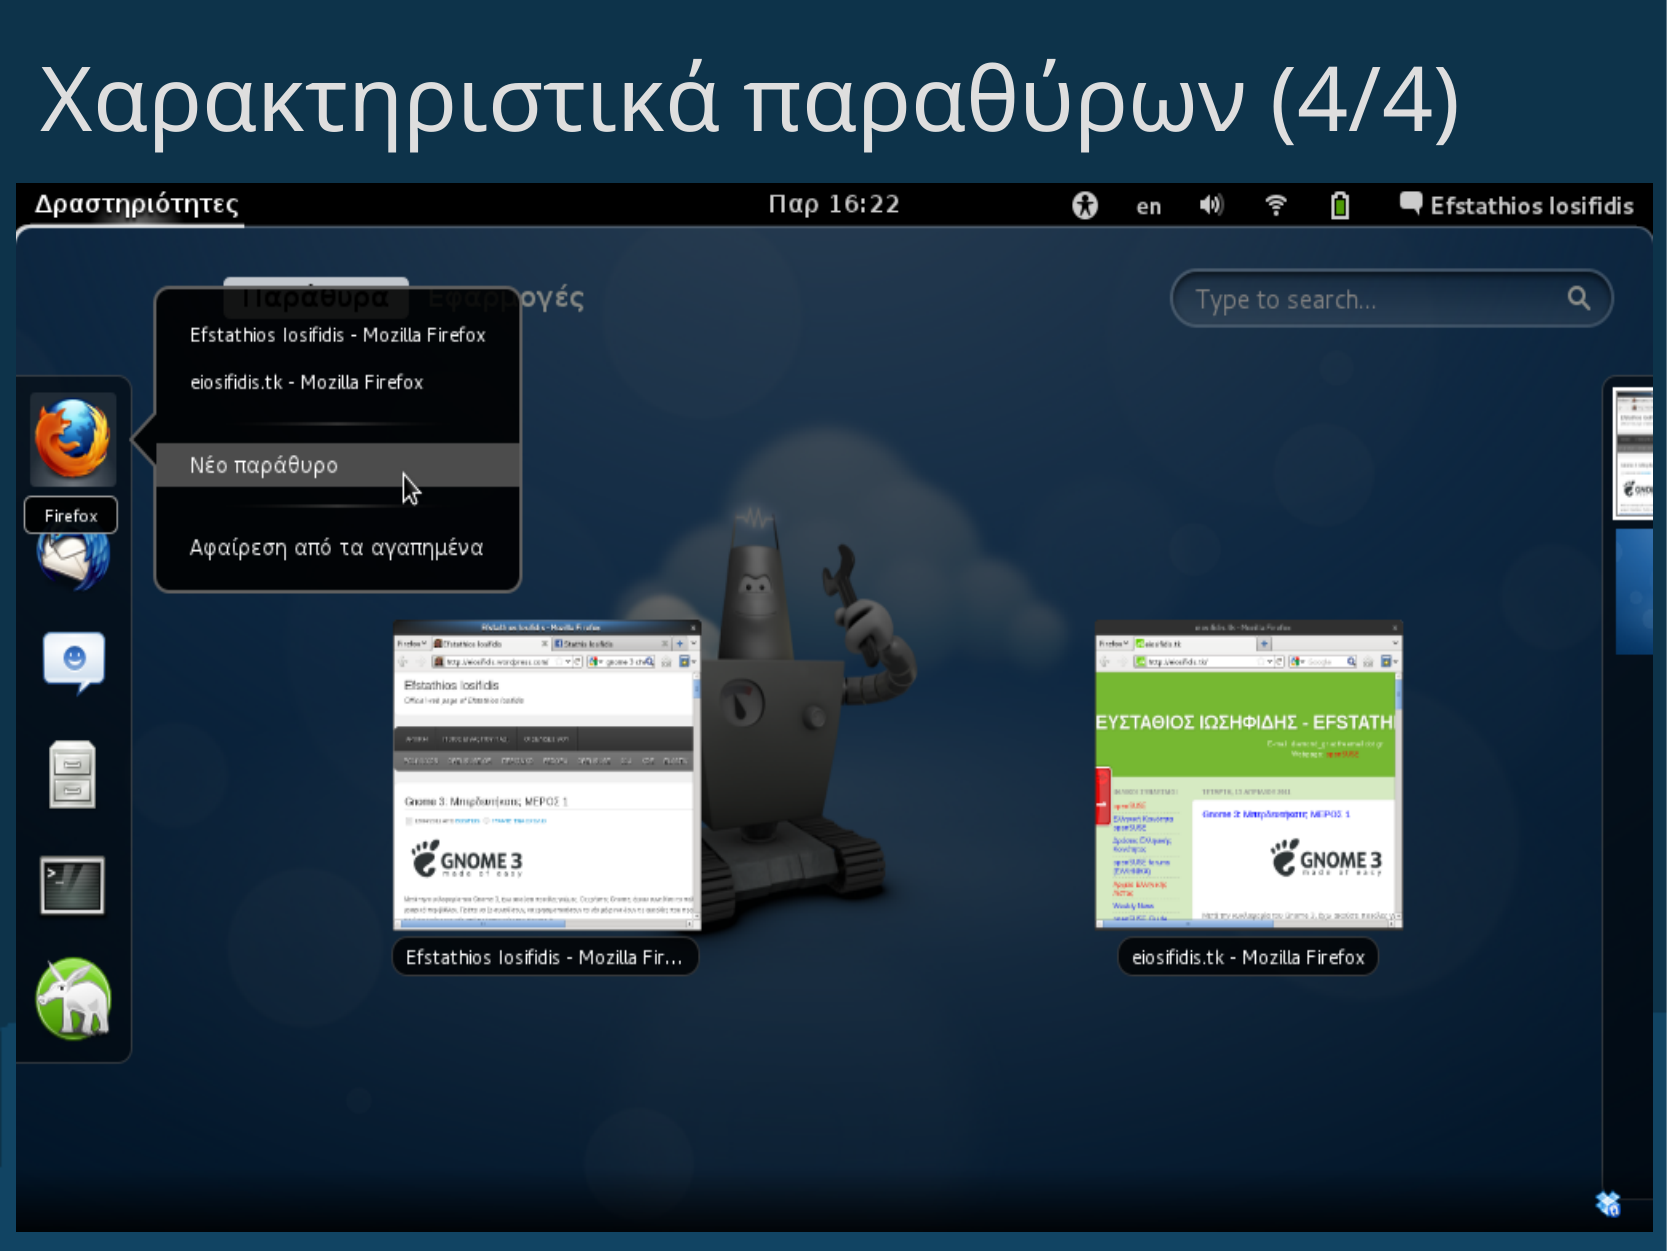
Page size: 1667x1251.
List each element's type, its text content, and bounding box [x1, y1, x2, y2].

title Χαρακτηριστικά παραθύρων (4/4) [40, 50, 1627, 183]
picture [0, 0, 1667, 1251]
